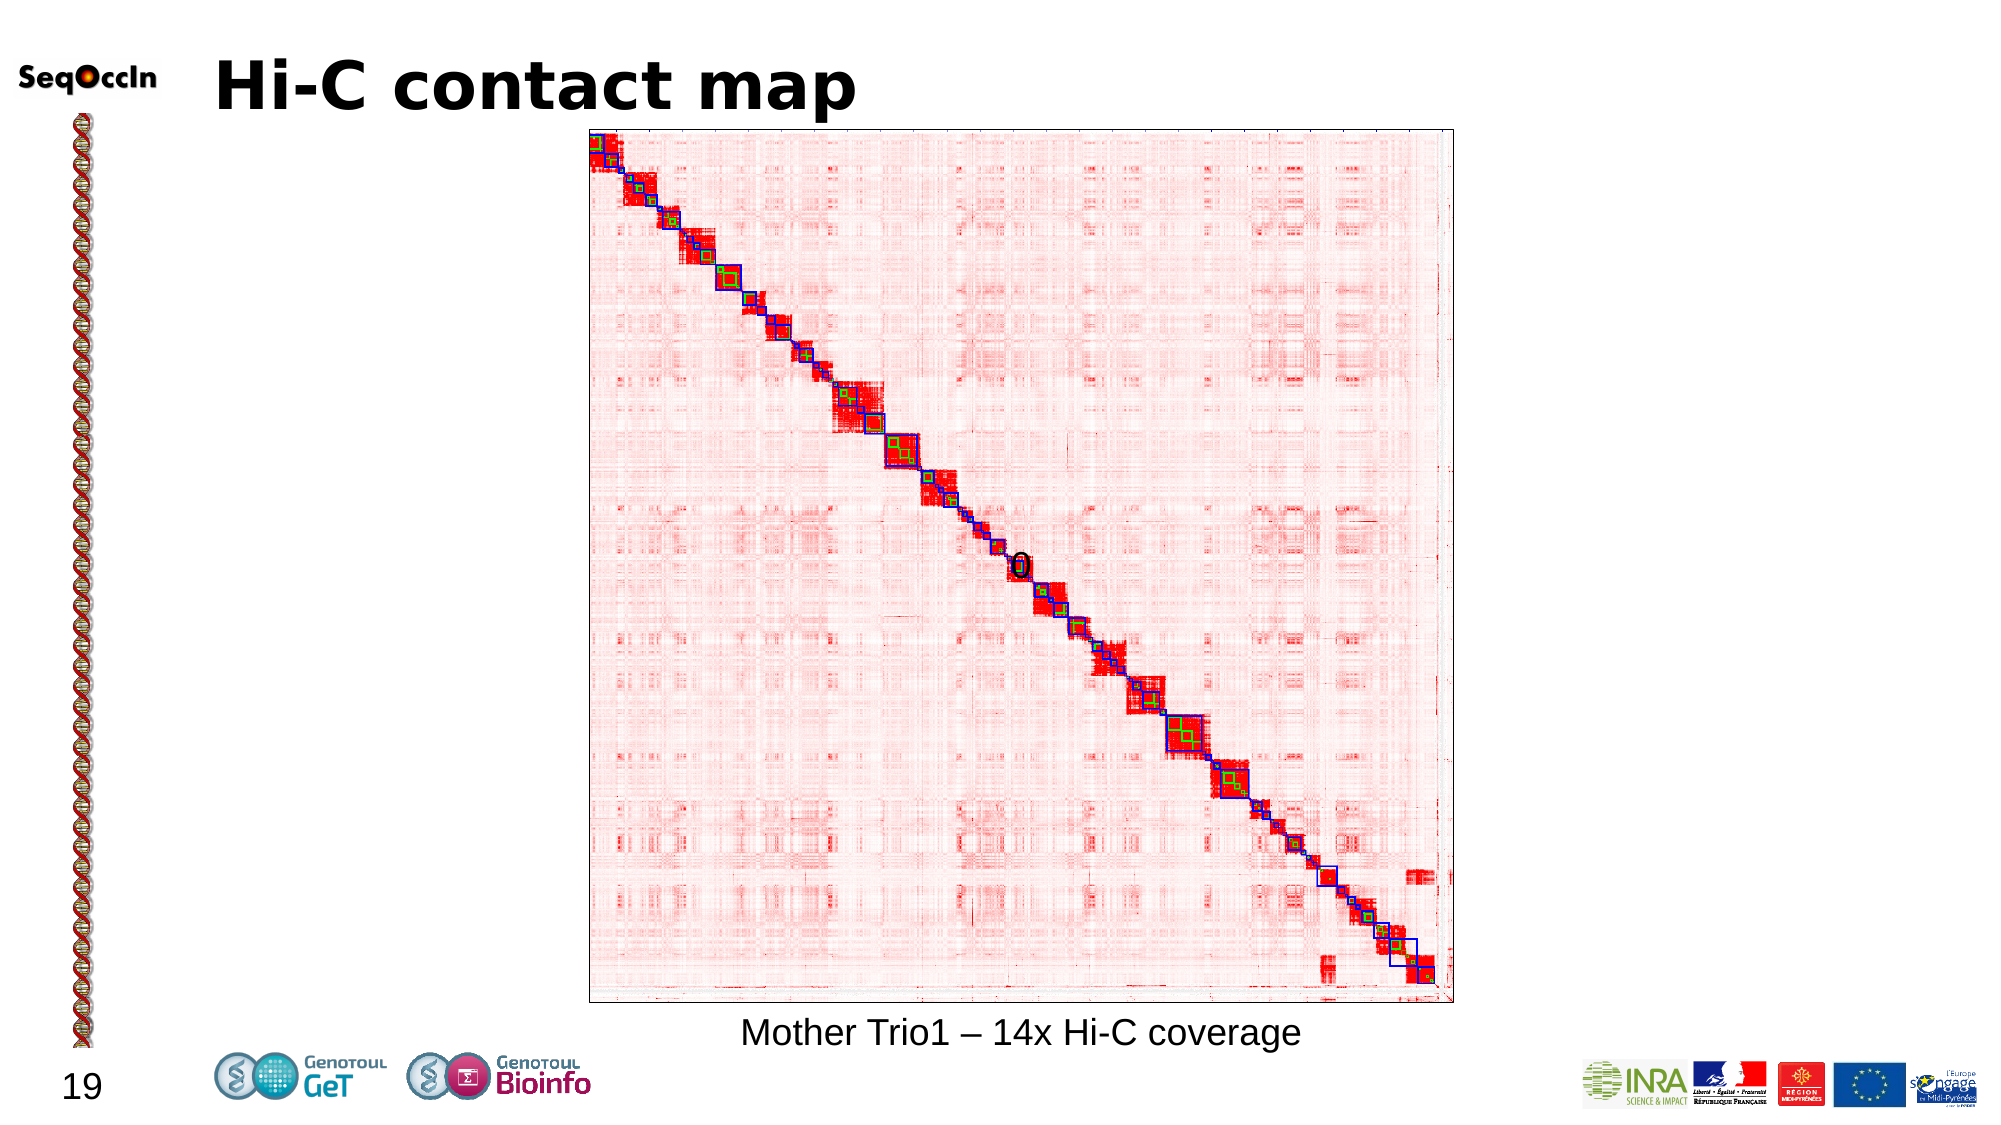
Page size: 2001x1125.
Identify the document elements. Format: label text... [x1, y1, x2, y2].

picture [1778, 1062, 1825, 1106]
picture [1581, 1059, 1689, 1109]
picture [73, 113, 91, 1048]
picture [589, 129, 1453, 1002]
picture [400, 1046, 597, 1106]
text_box Mother Trio1 – 14x Hi-C coverage [725, 1003, 1317, 1061]
picture [1832, 1061, 1983, 1111]
picture [13, 58, 162, 99]
title Hi-C contact map [198, 21, 1924, 130]
picture [208, 1046, 392, 1106]
